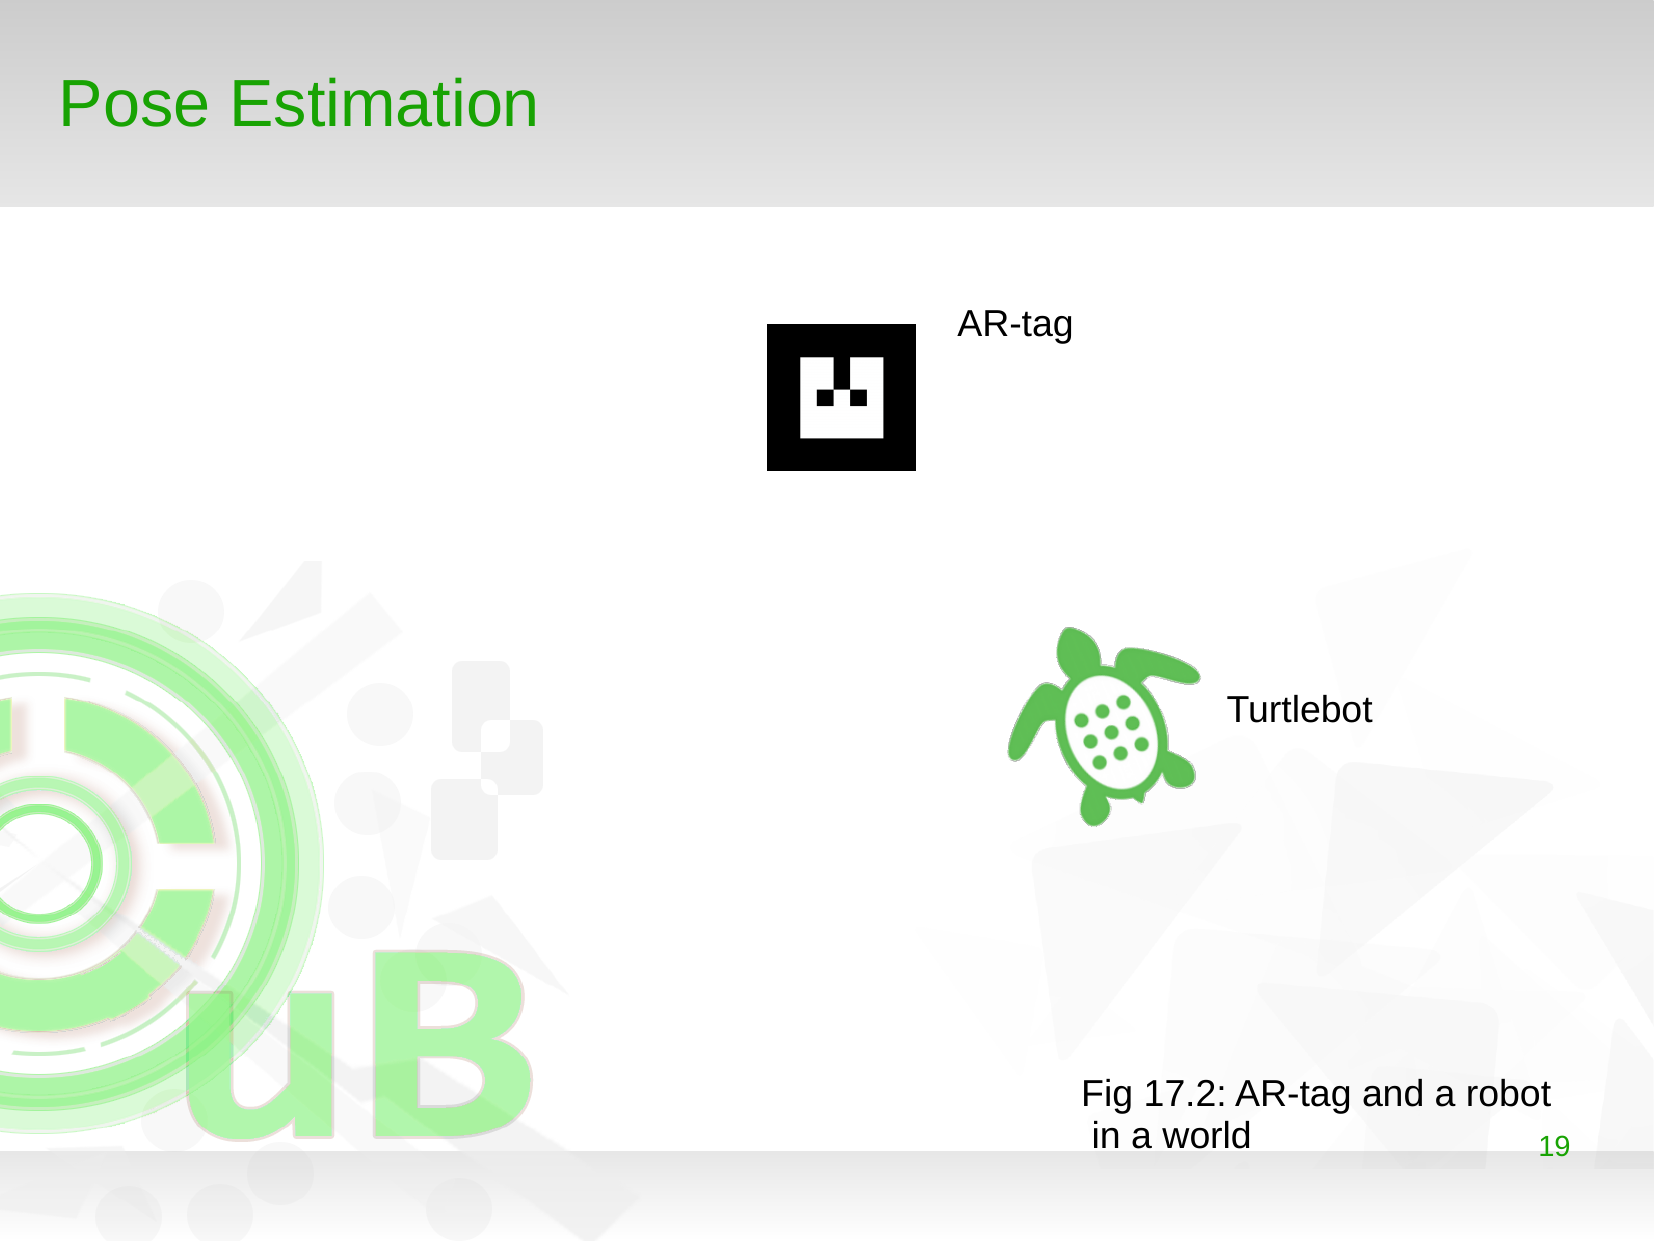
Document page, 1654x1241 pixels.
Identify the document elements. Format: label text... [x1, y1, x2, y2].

picture [767, 324, 916, 471]
picture [915, 548, 1654, 1169]
text_box Turtlebot [1211, 681, 1388, 739]
text_box AR-tag [942, 295, 1089, 353]
text_box Fig 17.2: AR-tag and a robot in a world [1066, 1065, 1567, 1165]
title Pose Estimation [59, 19, 1595, 188]
